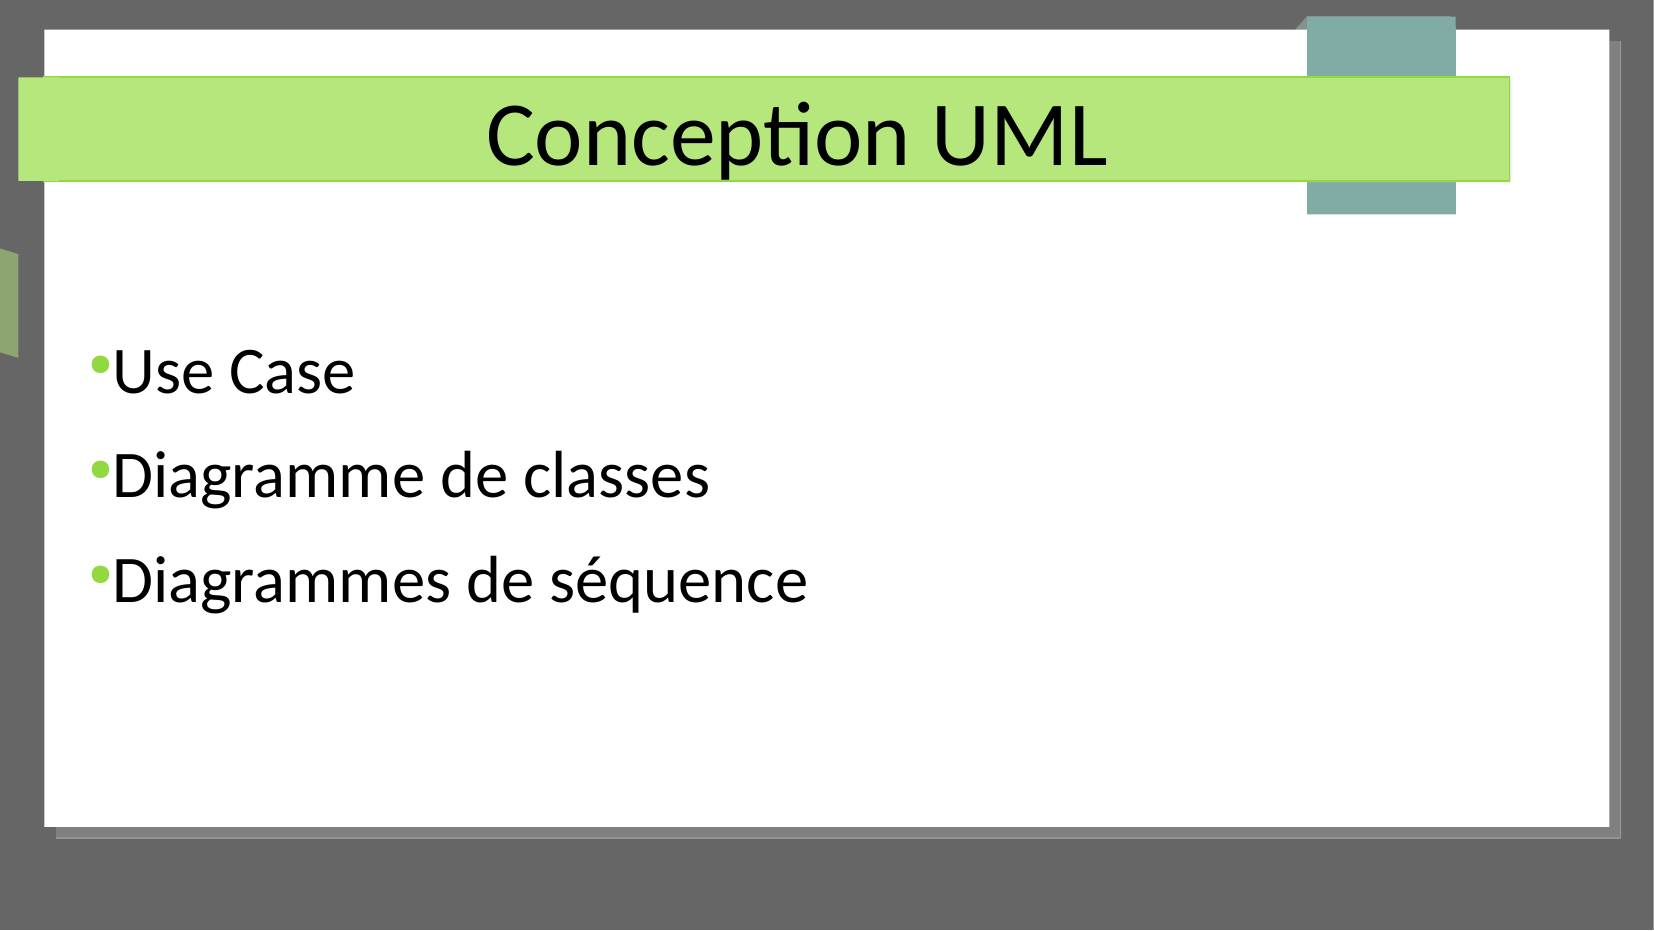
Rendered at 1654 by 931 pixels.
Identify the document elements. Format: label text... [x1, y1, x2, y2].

list Use Case Diagramme de classes Diagrammes de séquence [88, 221, 1565, 813]
title Conception UML [88, 73, 1506, 178]
